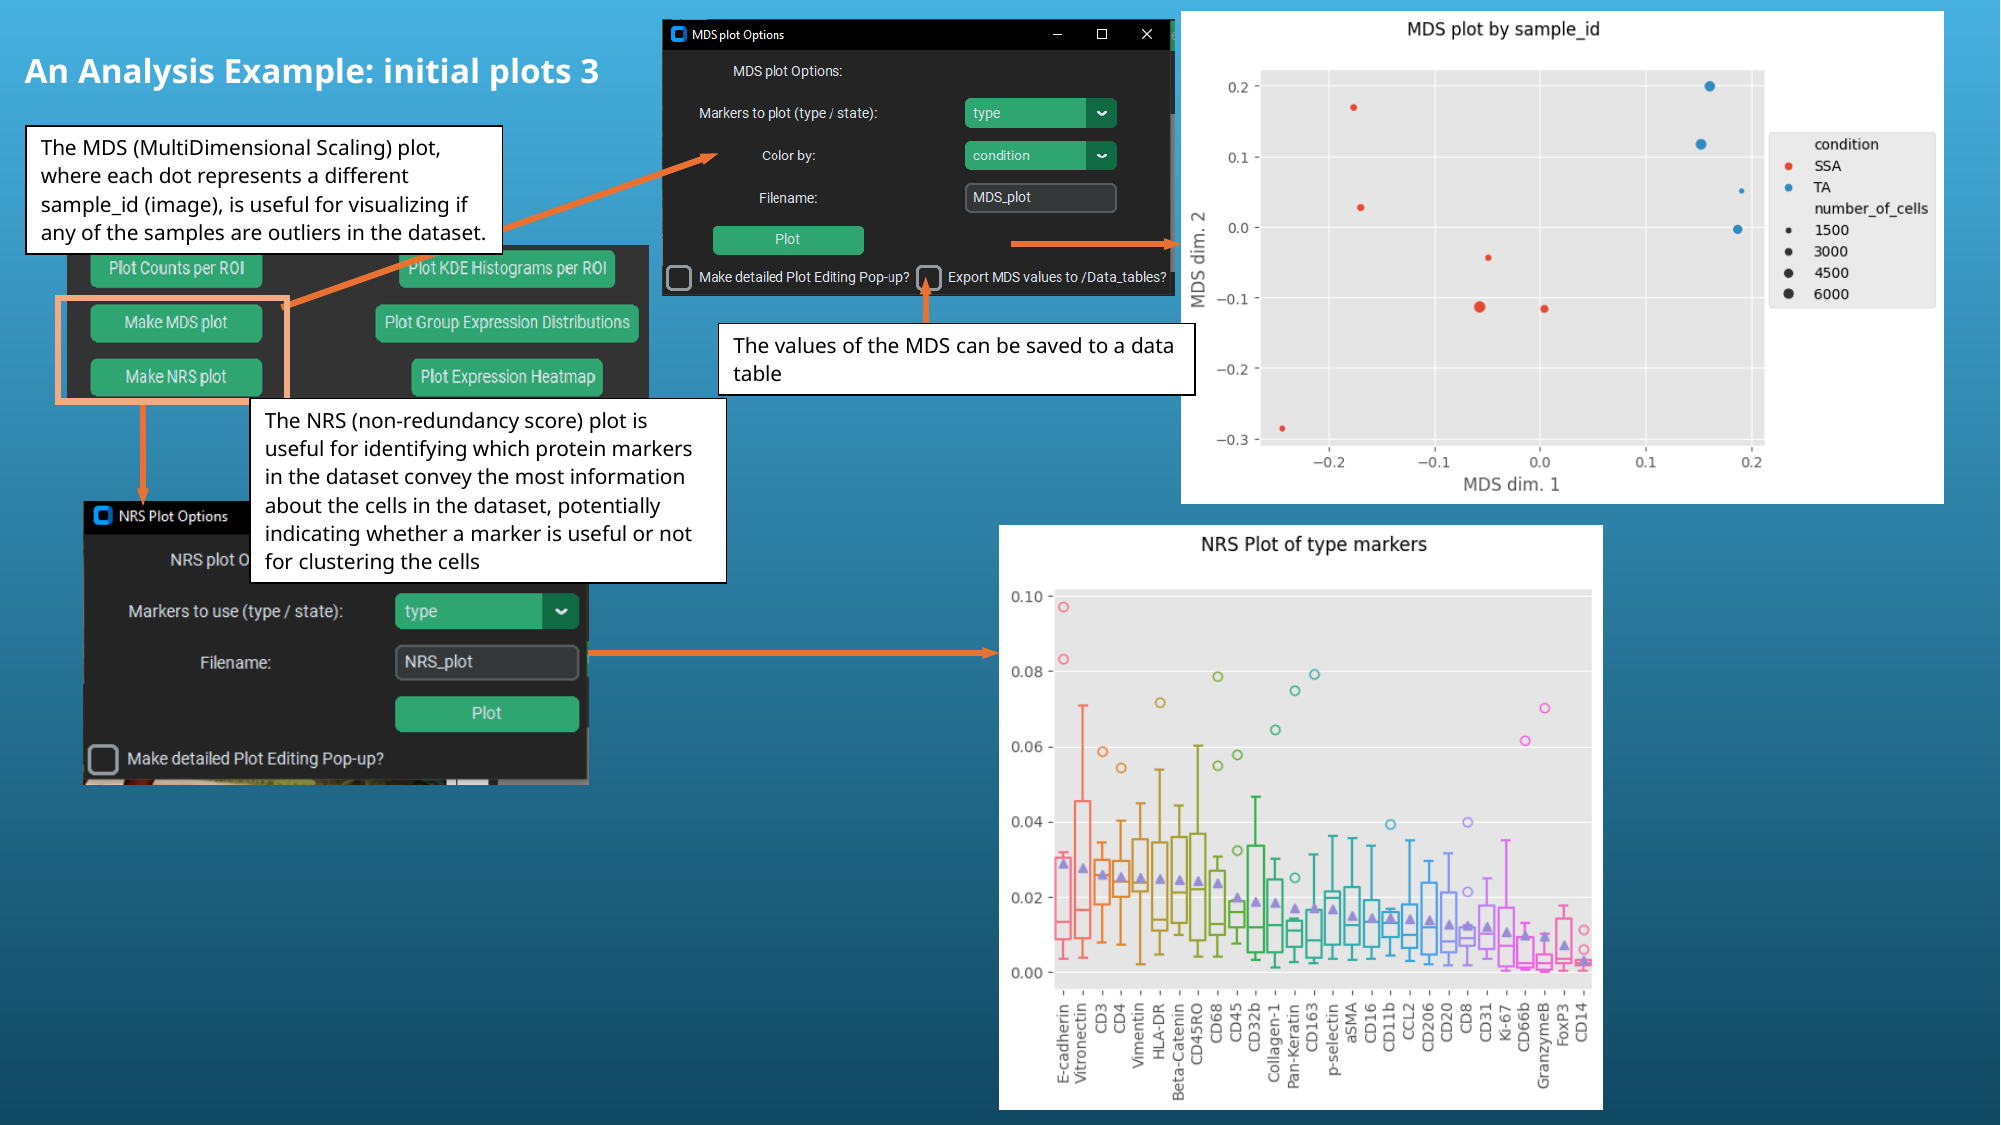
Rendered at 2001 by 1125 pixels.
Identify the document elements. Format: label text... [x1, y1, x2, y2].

text_box An Analysis Example: initial plots 3 [9, 40, 764, 102]
picture [67, 255, 417, 300]
text_box The MDS (MultiDimensional Scaling) plot, where each dot represents a different sample_id (image), is useful for visualizing if any of the samples are outliers in the dataset. [25, 125, 503, 244]
picture [999, 525, 1603, 1110]
text_box The NRS (non-redundancy score) plot is useful for identifying which protein markers in the dataset convey the most information about the cells in the dataset, potentially indicating whether a marker is useful or not for clustering the cells [249, 398, 727, 542]
picture [662, 19, 1175, 296]
picture [67, 301, 284, 398]
picture [83, 501, 589, 785]
picture [290, 245, 649, 398]
text_box The values of the MDS can be saved to a data table [718, 323, 1196, 389]
picture [1181, 11, 1944, 504]
